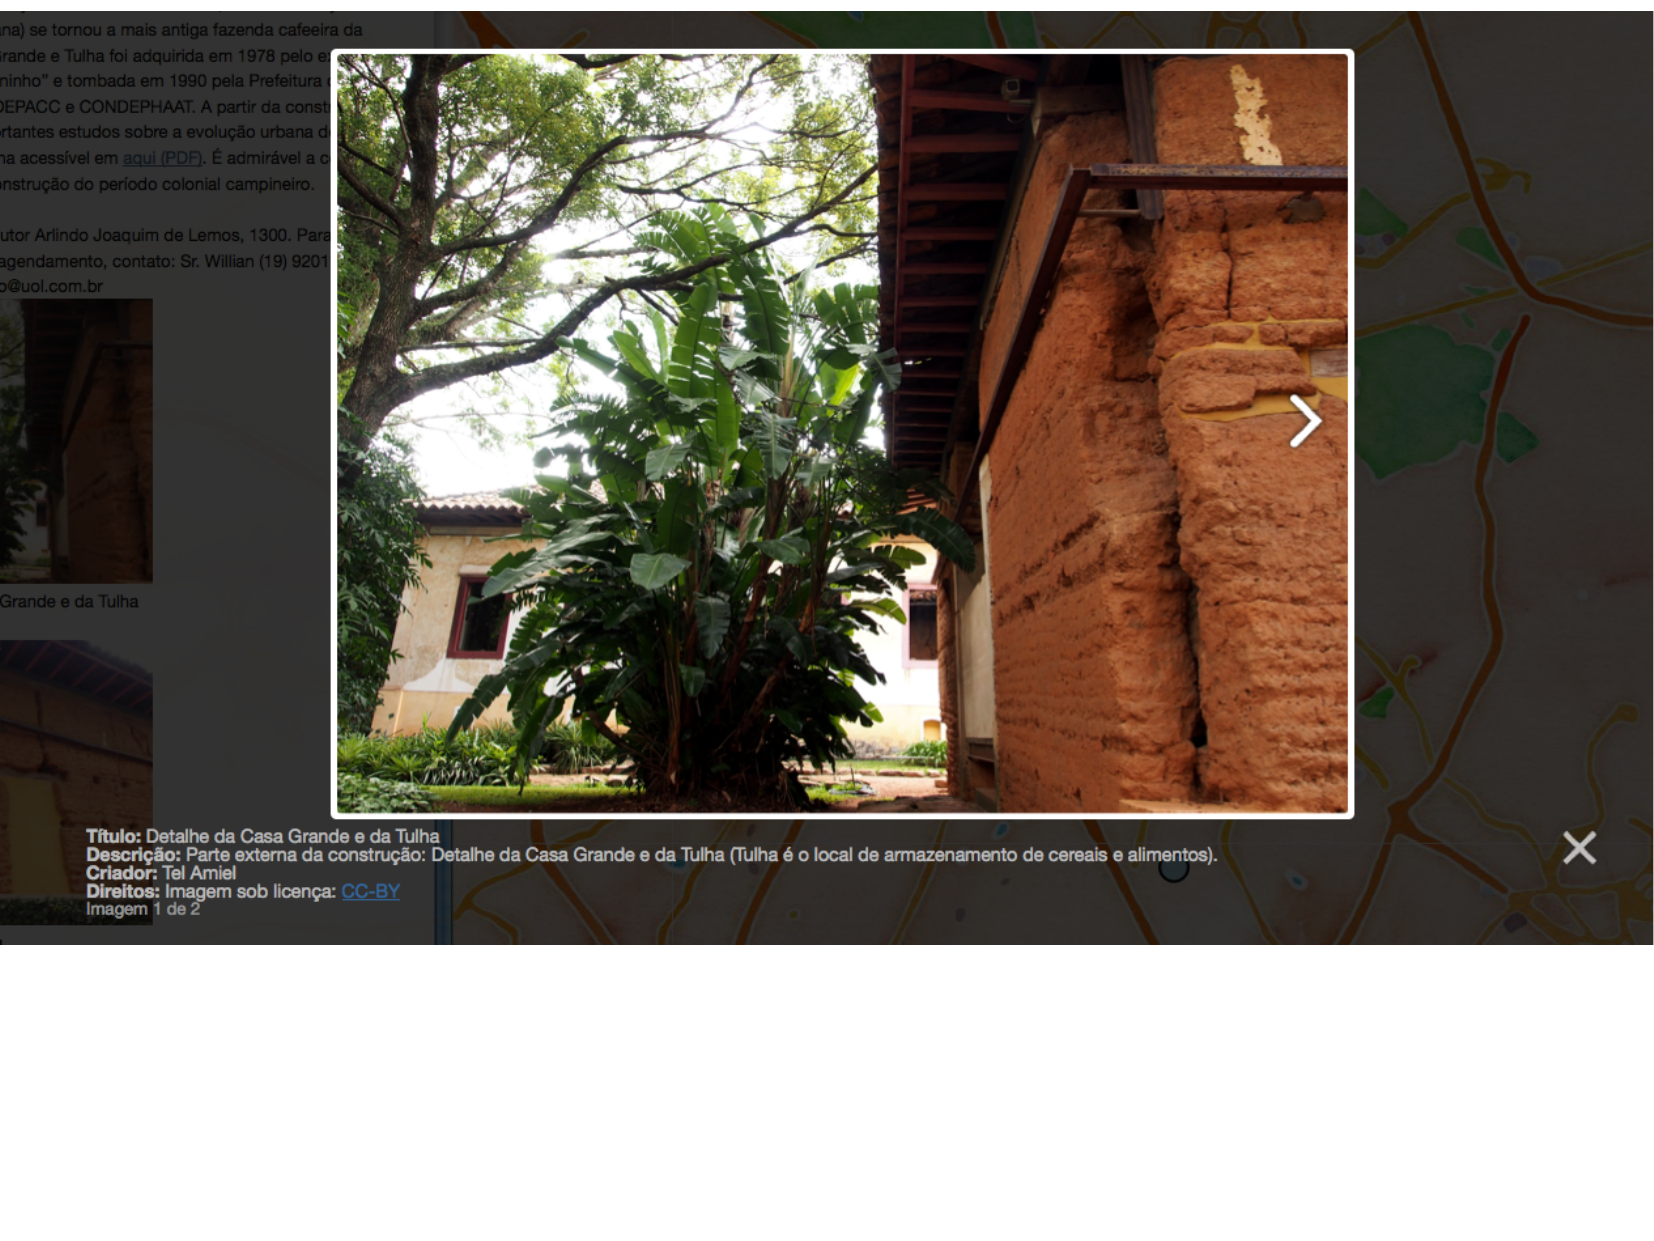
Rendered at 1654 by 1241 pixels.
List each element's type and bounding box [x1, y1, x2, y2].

picture [0, 11, 1654, 945]
